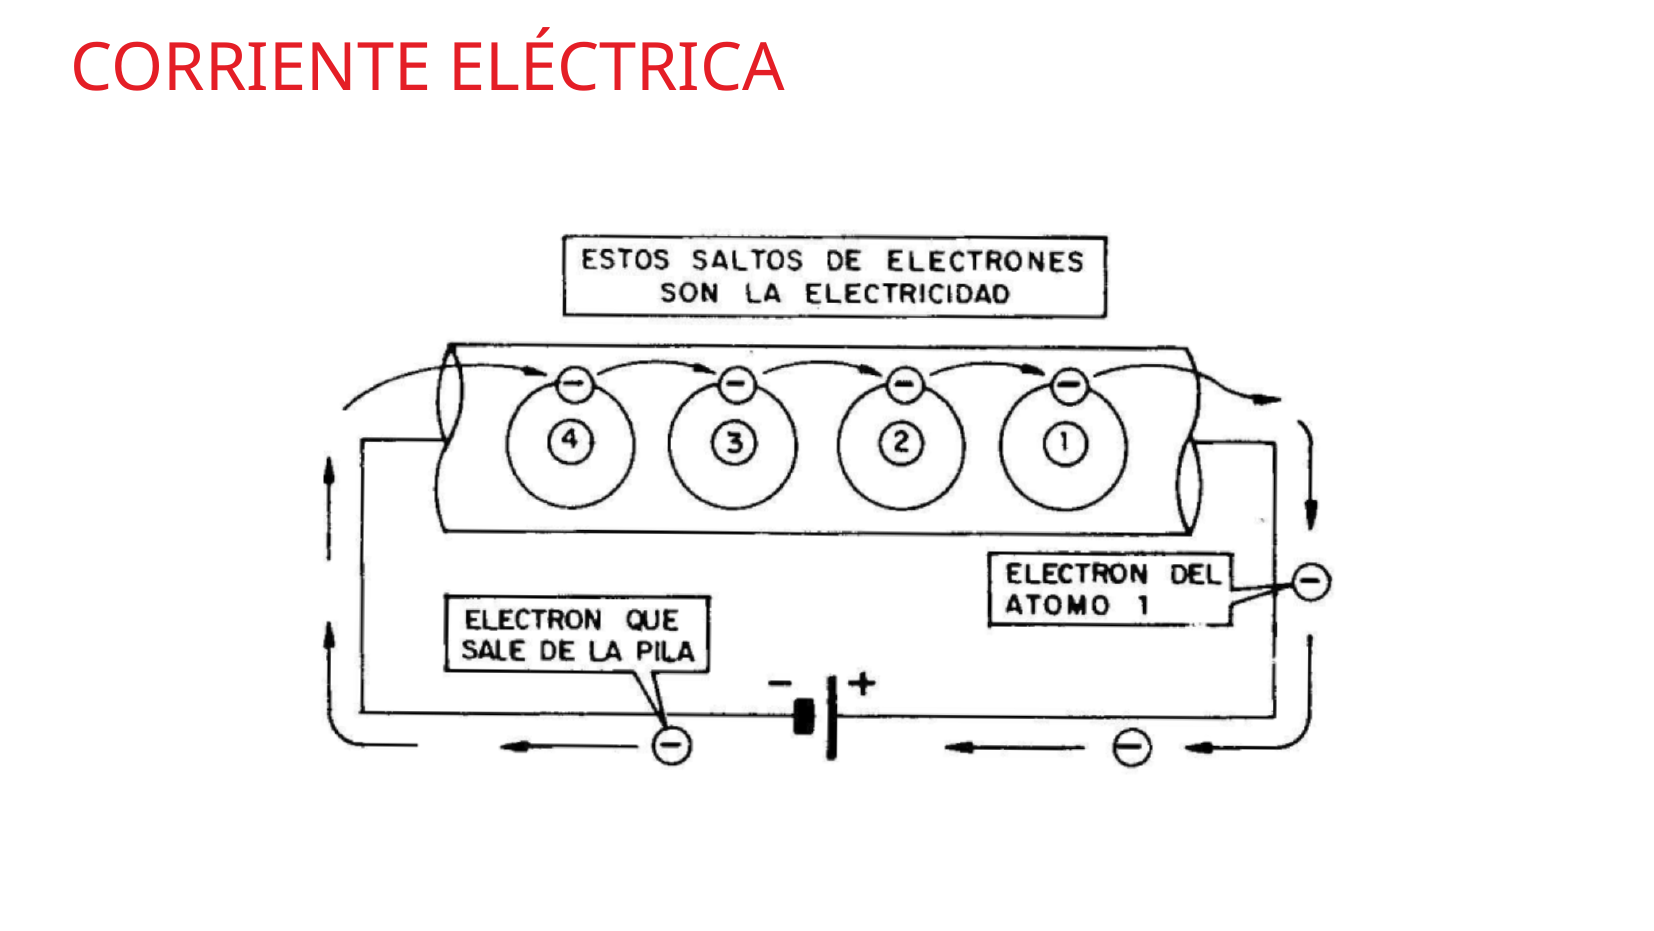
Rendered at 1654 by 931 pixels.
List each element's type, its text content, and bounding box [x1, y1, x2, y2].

title CORRIENTE ELÉCTRICA [70, 11, 1347, 118]
picture [296, 206, 1359, 800]
